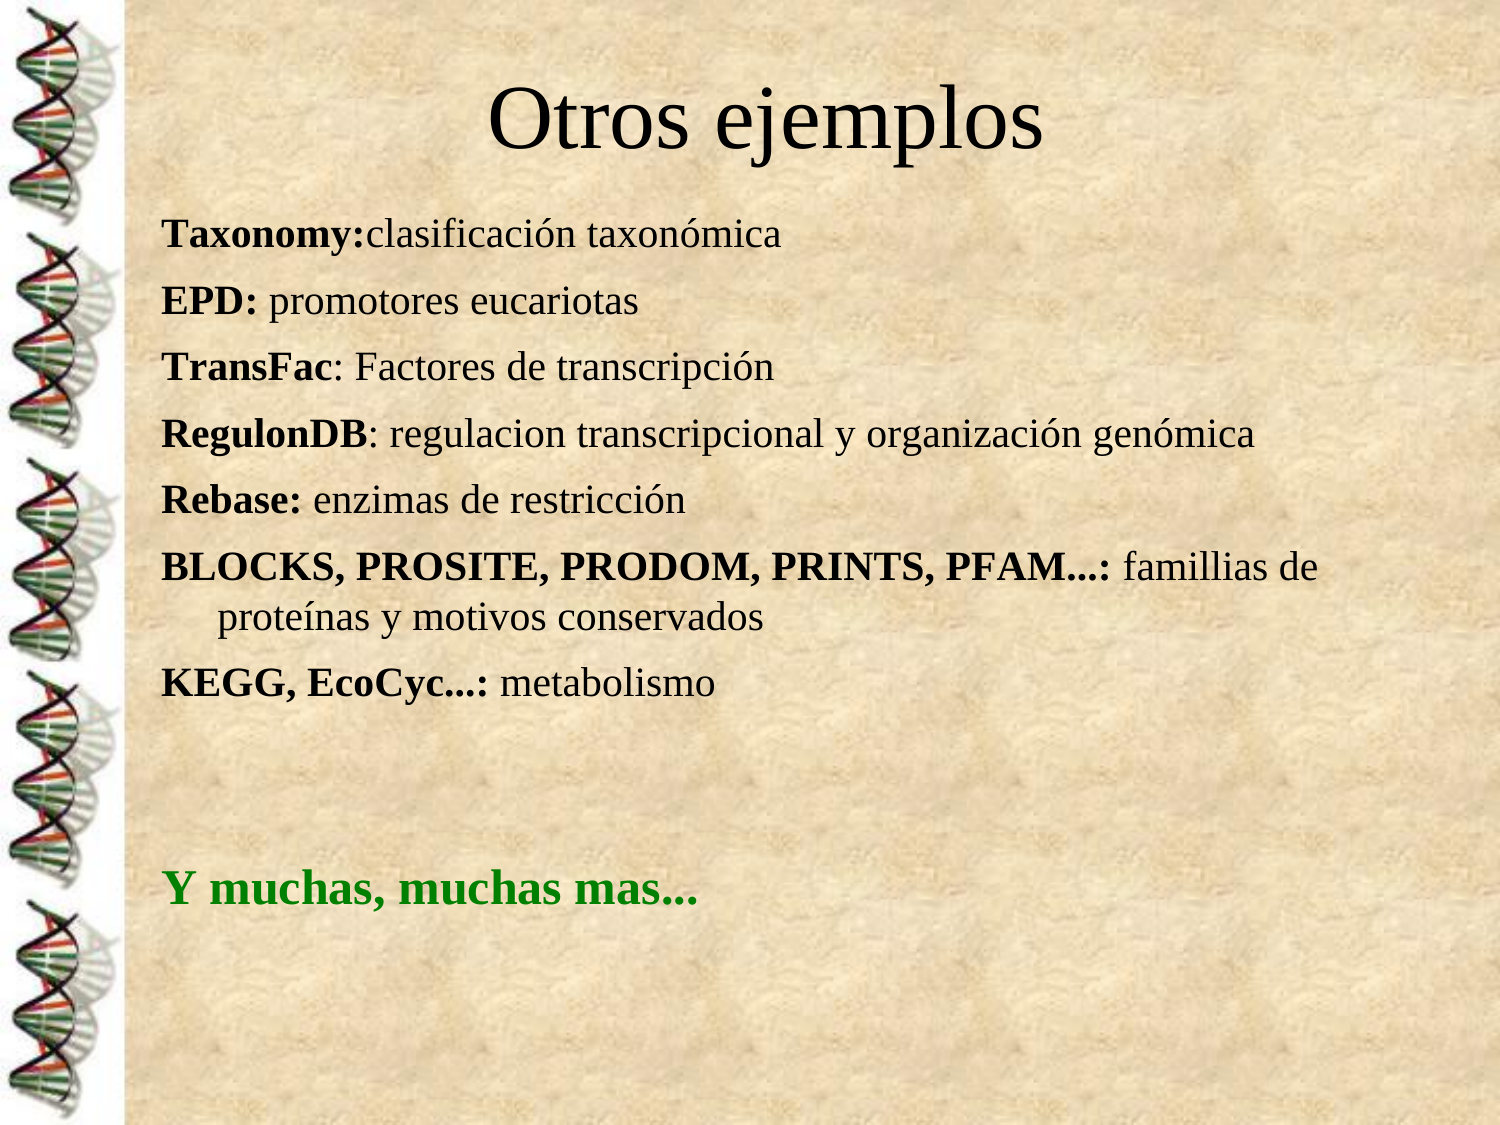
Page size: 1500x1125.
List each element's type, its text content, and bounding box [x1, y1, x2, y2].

list Taxonomy:clasificación taxonómica EPD: promotores eucariotas TransFac: Factores de transcripción RegulonDB: regulacion transcripcional y organización genómica Rebase: enzimas de restricción BLOCKS, PROSITE, PRODOM, PRINTS, PFAM...: famillias de proteínas y motivos conservados KEGG, EcoCyc...: metabolismo Y muchas, muchas mas... [161, 206, 1437, 1095]
title Otros ejemplos [129, 0, 1405, 227]
picture [0, 0, 1500, 1125]
